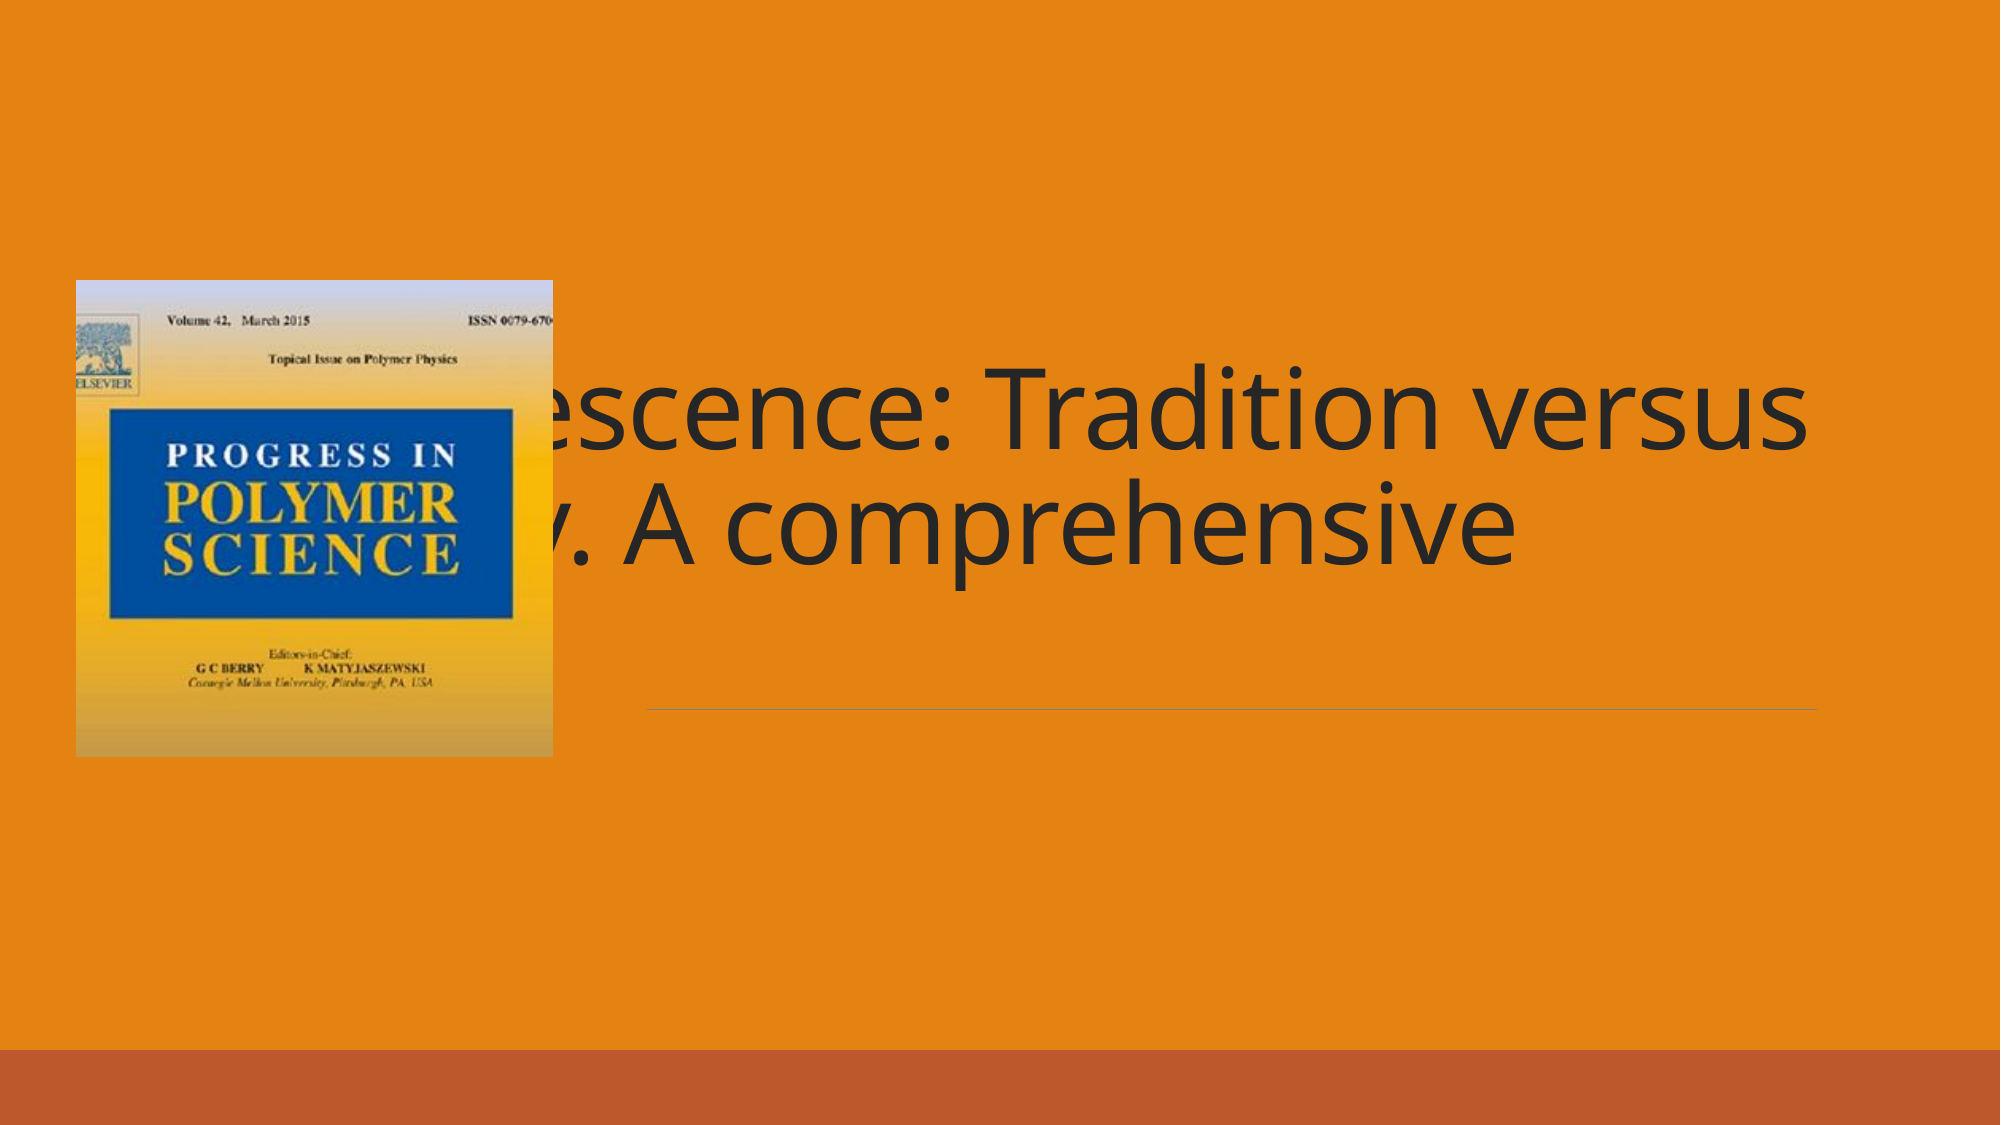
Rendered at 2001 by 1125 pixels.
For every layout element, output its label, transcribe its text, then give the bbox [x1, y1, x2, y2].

picture [76, 280, 553, 757]
text_box [0, 0, 2000, 1125]
title Intumescence: Tradition versus novelty. A comprehensive review [629, 124, 1831, 710]
